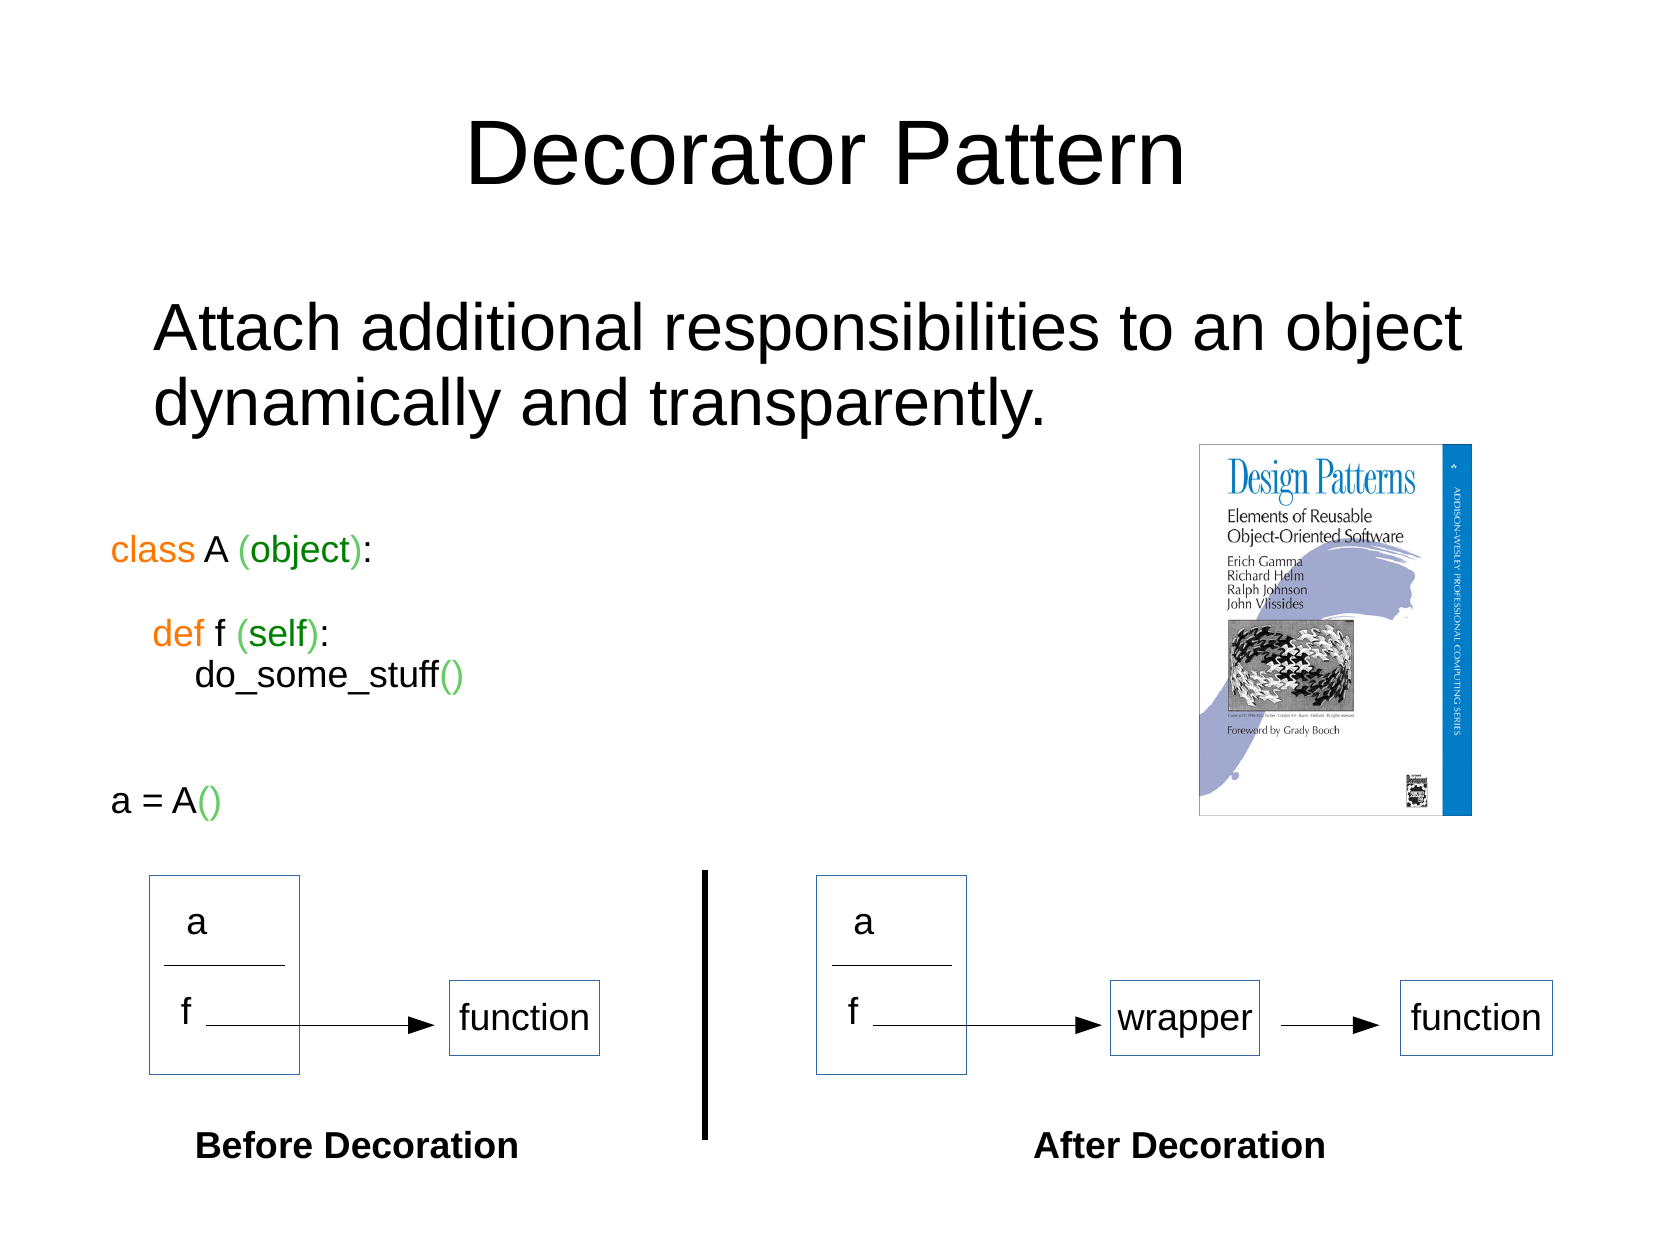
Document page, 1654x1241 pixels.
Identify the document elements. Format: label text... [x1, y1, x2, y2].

text_box [149, 875, 300, 1075]
text_box f [833, 983, 874, 1041]
text_box function [449, 980, 600, 1056]
text_box class A (object): def f (self): do_some_stuff() a = A() [95, 520, 480, 830]
list Attach additional responsibilities to an object dynamically and transparently. [82, 290, 1571, 1010]
title Decorator Pattern [82, 49, 1571, 257]
text_box a [838, 893, 890, 951]
picture [1199, 444, 1472, 816]
text_box wrapper [1110, 980, 1260, 1056]
text_box [816, 875, 967, 1075]
text_box Before Decoration [179, 1116, 535, 1174]
text_box function [1400, 980, 1553, 1056]
text_box After Decoration [1018, 1116, 1342, 1174]
text_box f [166, 983, 207, 1041]
text_box a [171, 893, 222, 951]
